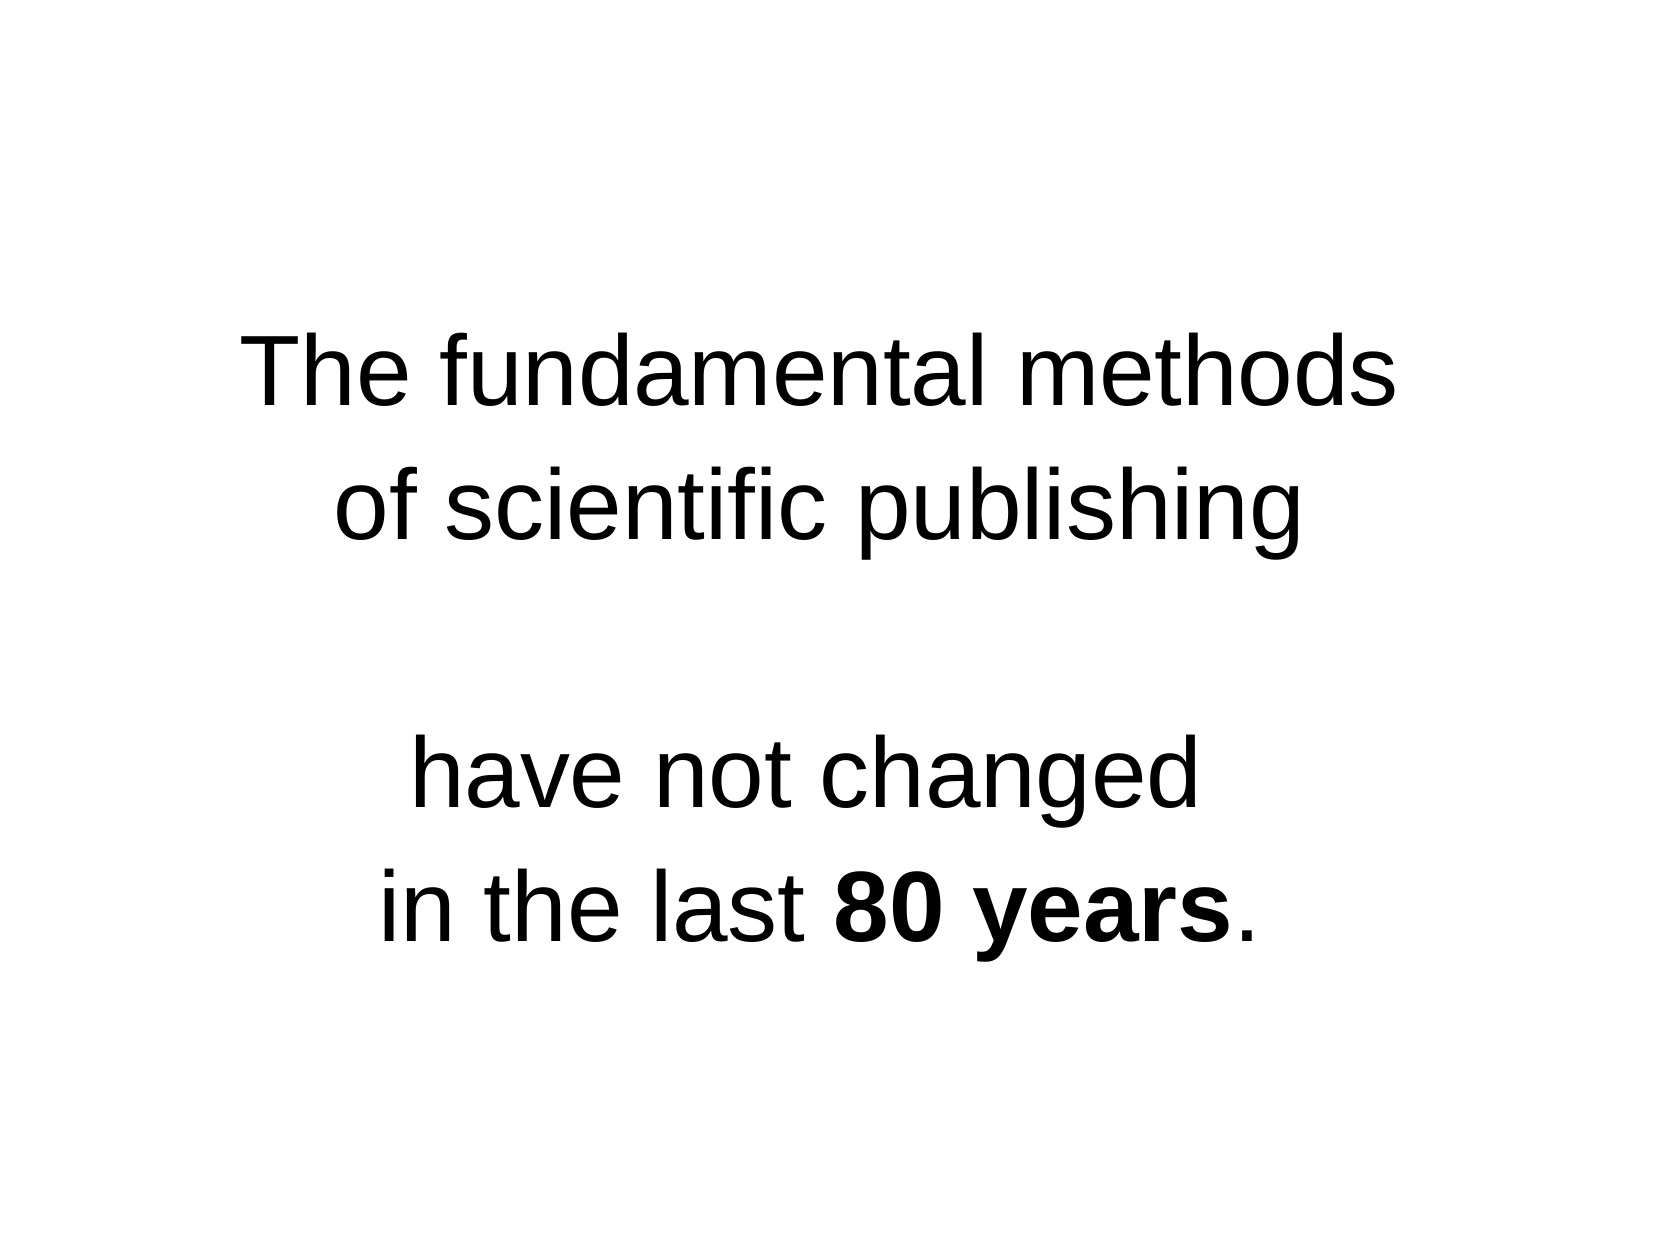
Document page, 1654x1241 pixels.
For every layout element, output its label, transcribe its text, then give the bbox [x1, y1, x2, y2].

text_box The fundamental methods of scientific publishing have not changed in the last 80 years. [110, 272, 1530, 983]
